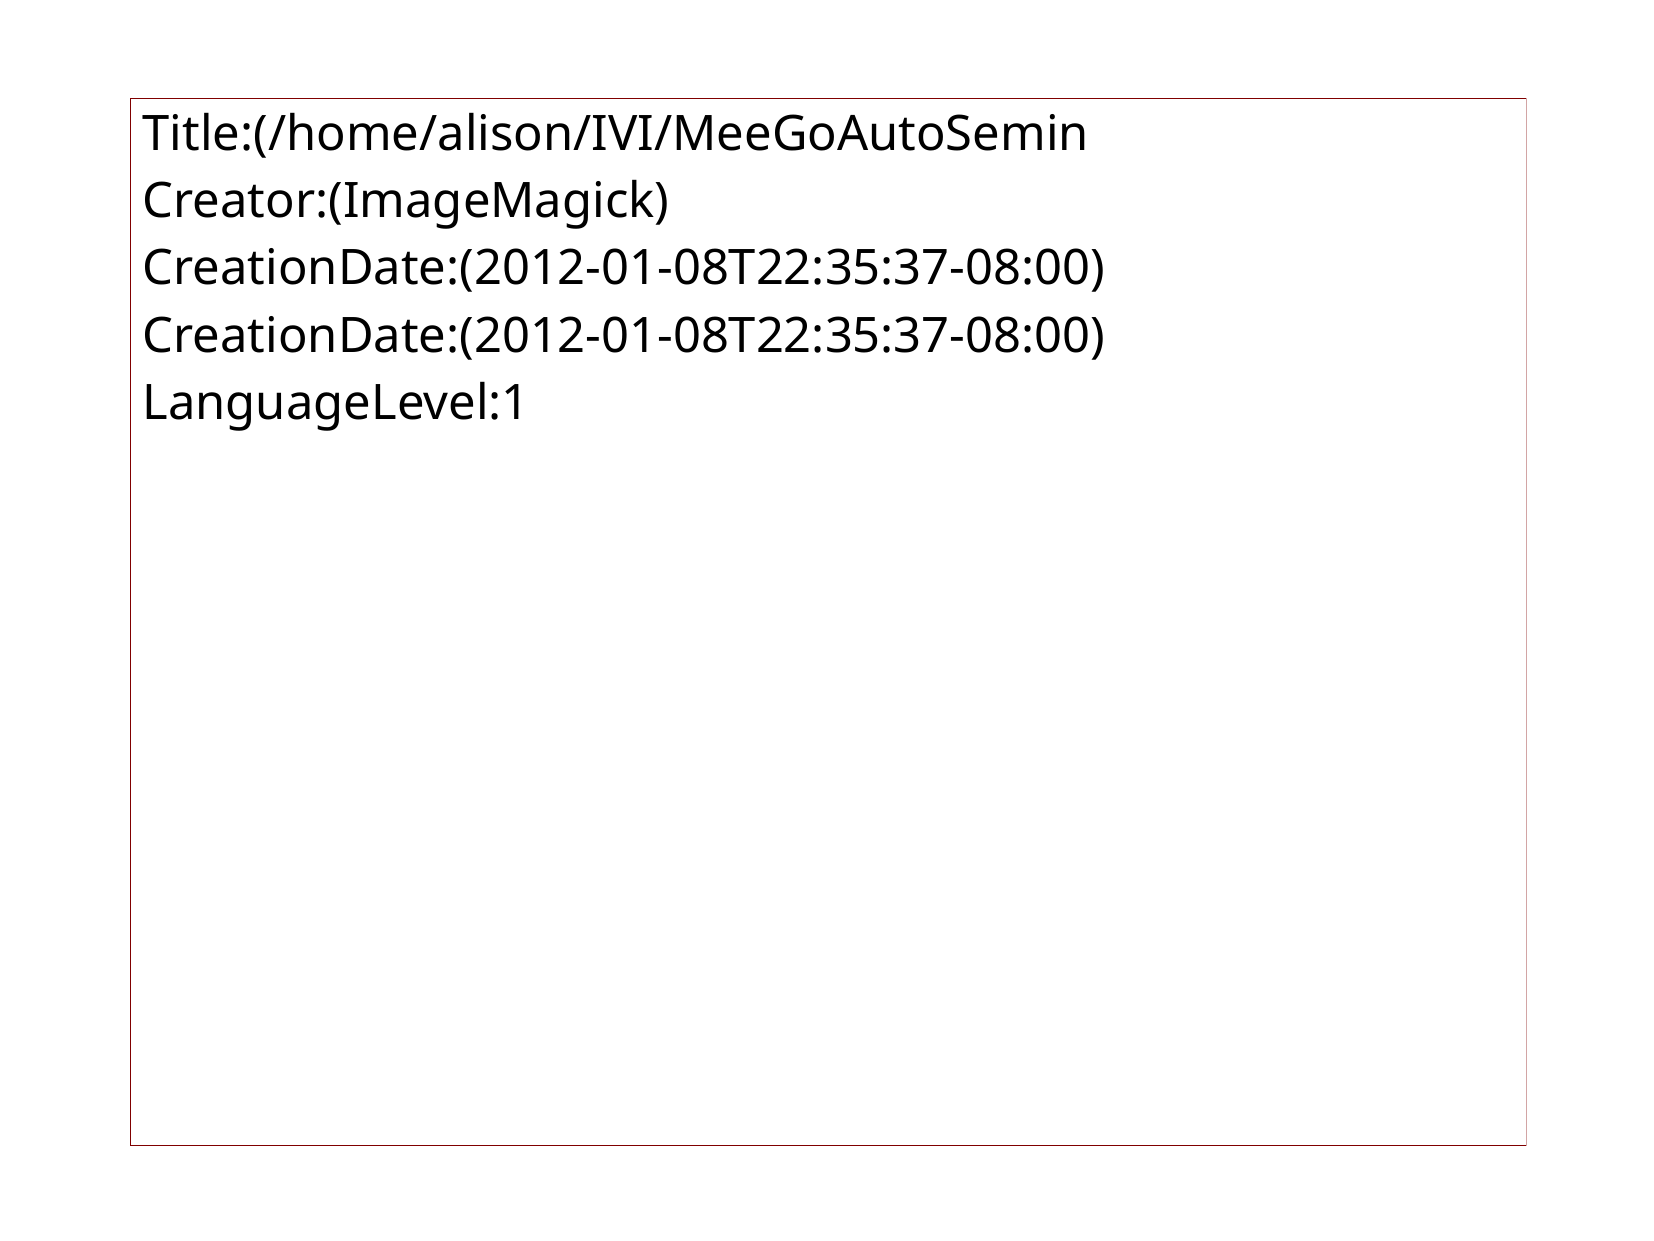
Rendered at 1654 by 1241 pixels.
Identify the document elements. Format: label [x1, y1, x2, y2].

picture [126, 95, 1527, 1146]
